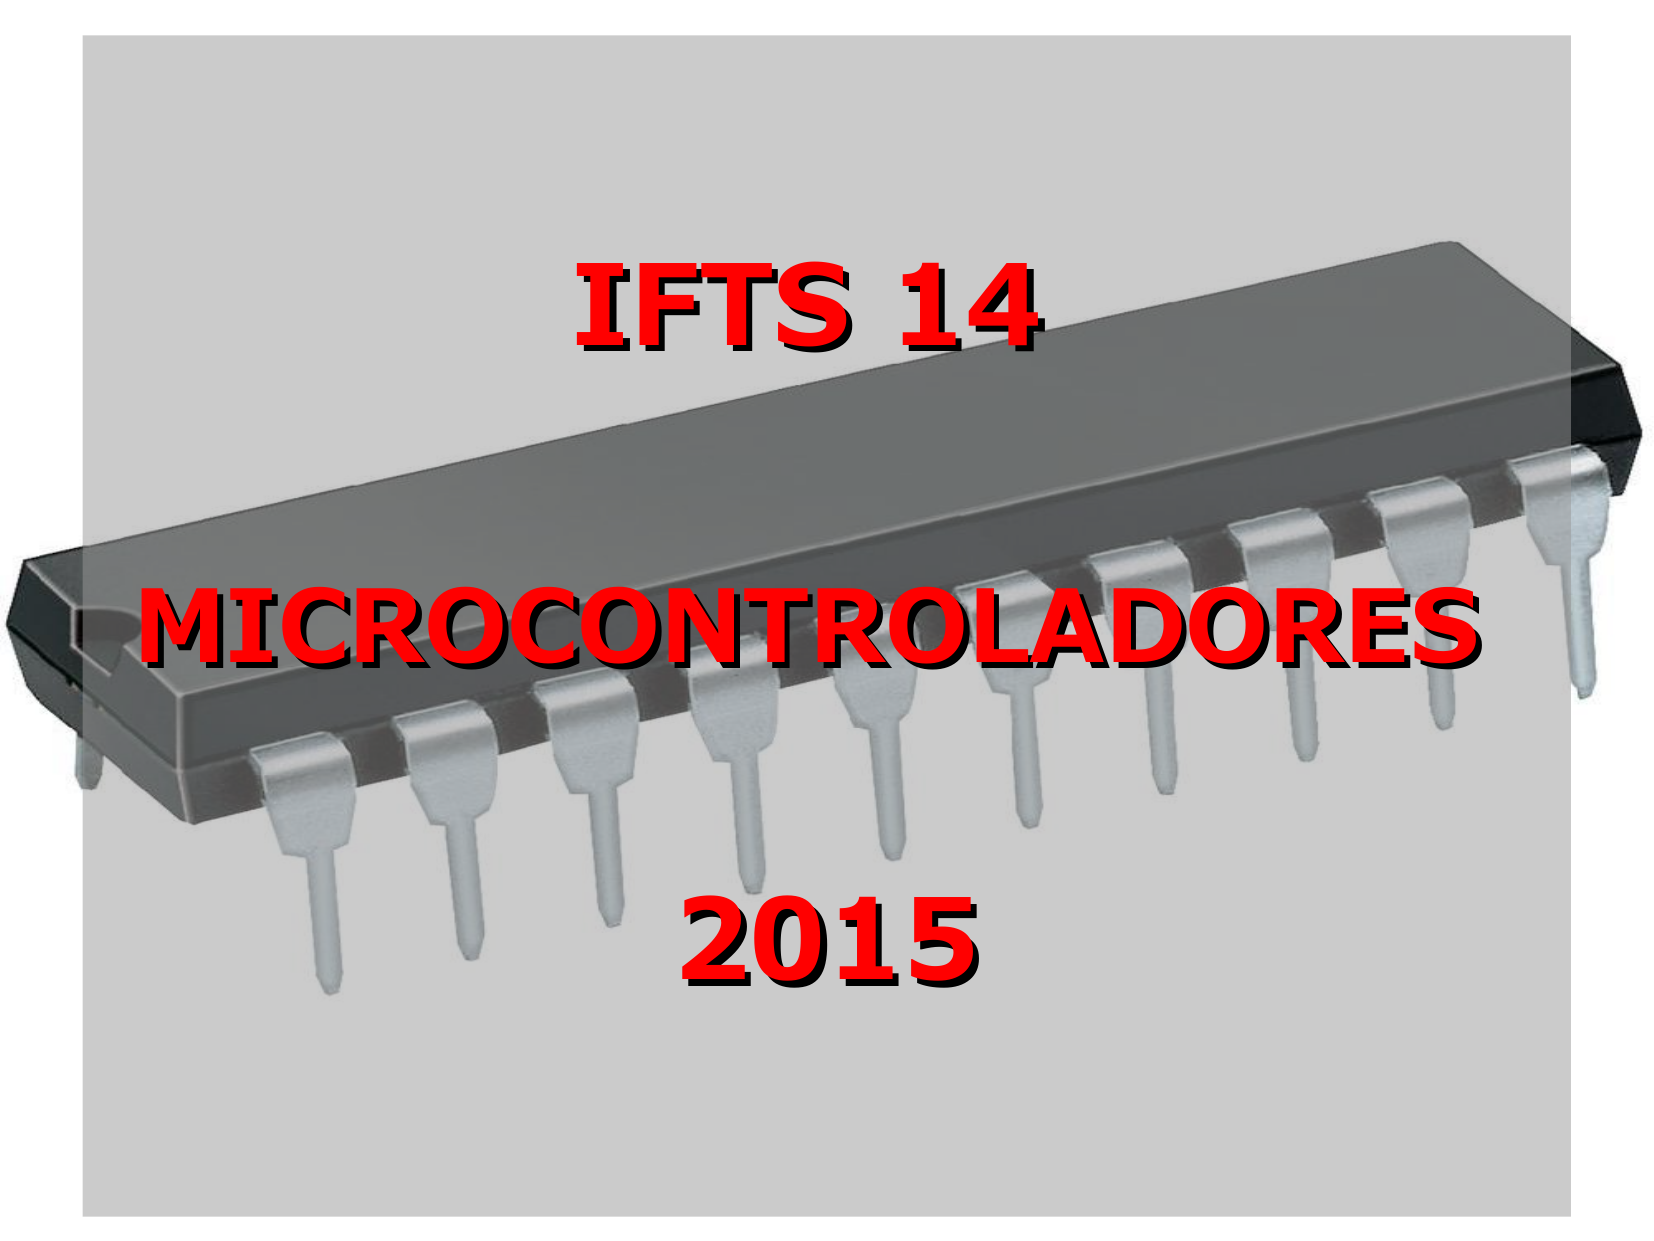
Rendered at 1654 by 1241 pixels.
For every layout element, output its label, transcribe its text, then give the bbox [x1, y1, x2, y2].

picture [0, 0, 1654, 1241]
title IFTS 14 MICROCONTROLADORES 2015 [82, 35, 1571, 1217]
